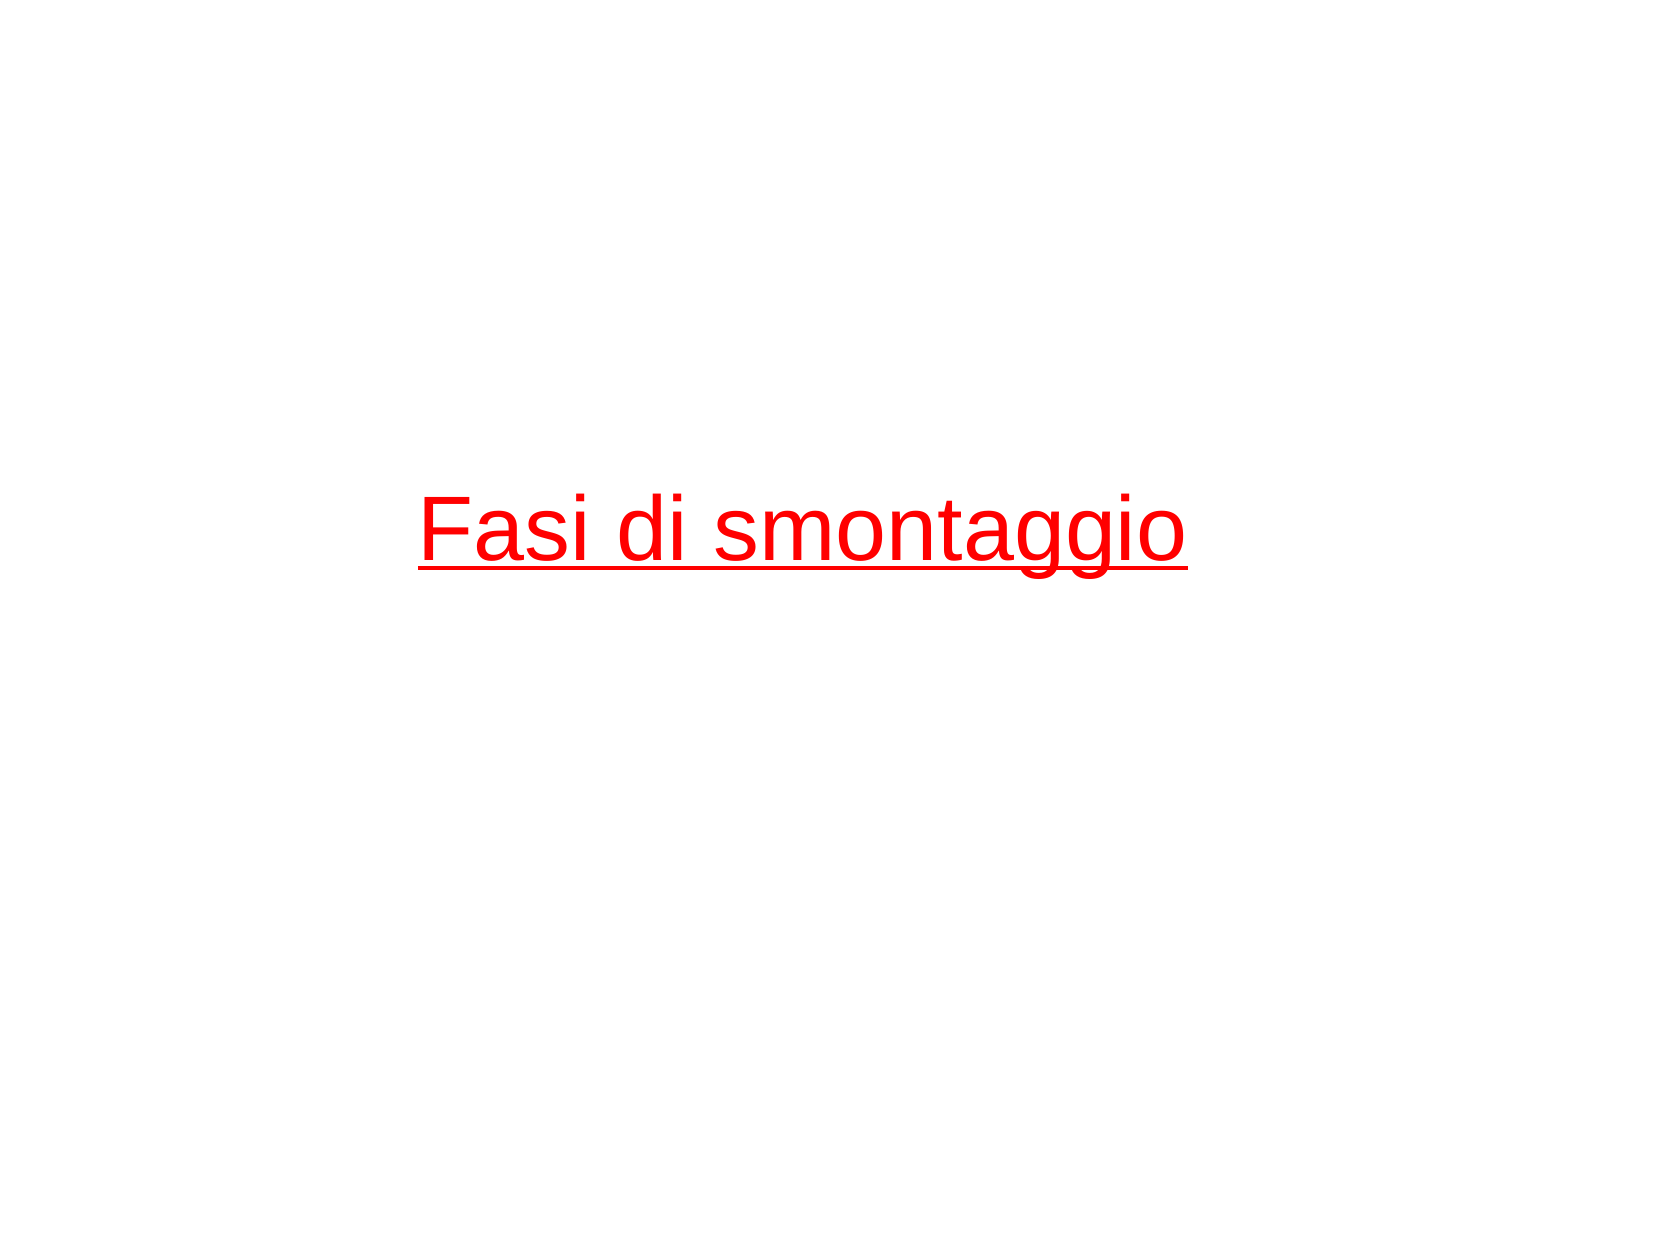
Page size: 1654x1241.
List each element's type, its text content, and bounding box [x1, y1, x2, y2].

title Fasi di smontaggio [59, 425, 1548, 633]
